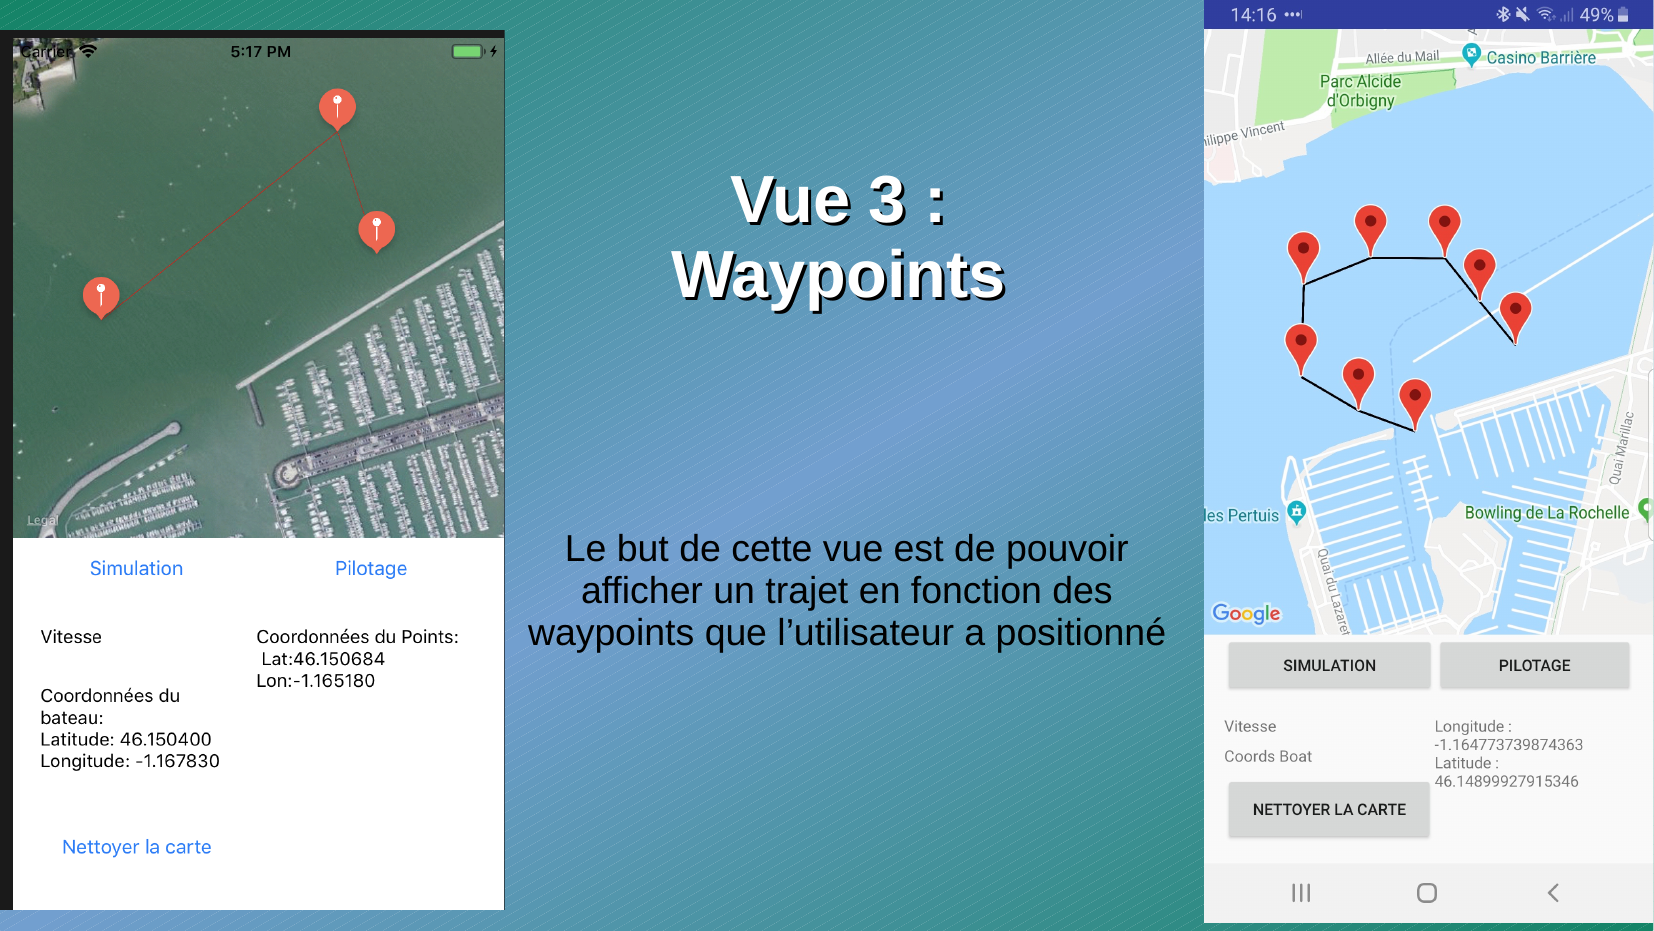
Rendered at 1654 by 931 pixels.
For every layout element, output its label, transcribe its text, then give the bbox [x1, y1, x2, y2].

picture [1204, 0, 1654, 923]
text_box Vue 3 : Waypoints [625, 154, 1052, 319]
text_box Le but de cette vue est de pouvoir afficher un trajet en fonction des waypoints que l’utilisateur a positionné [505, 519, 1190, 661]
picture [0, 30, 505, 910]
